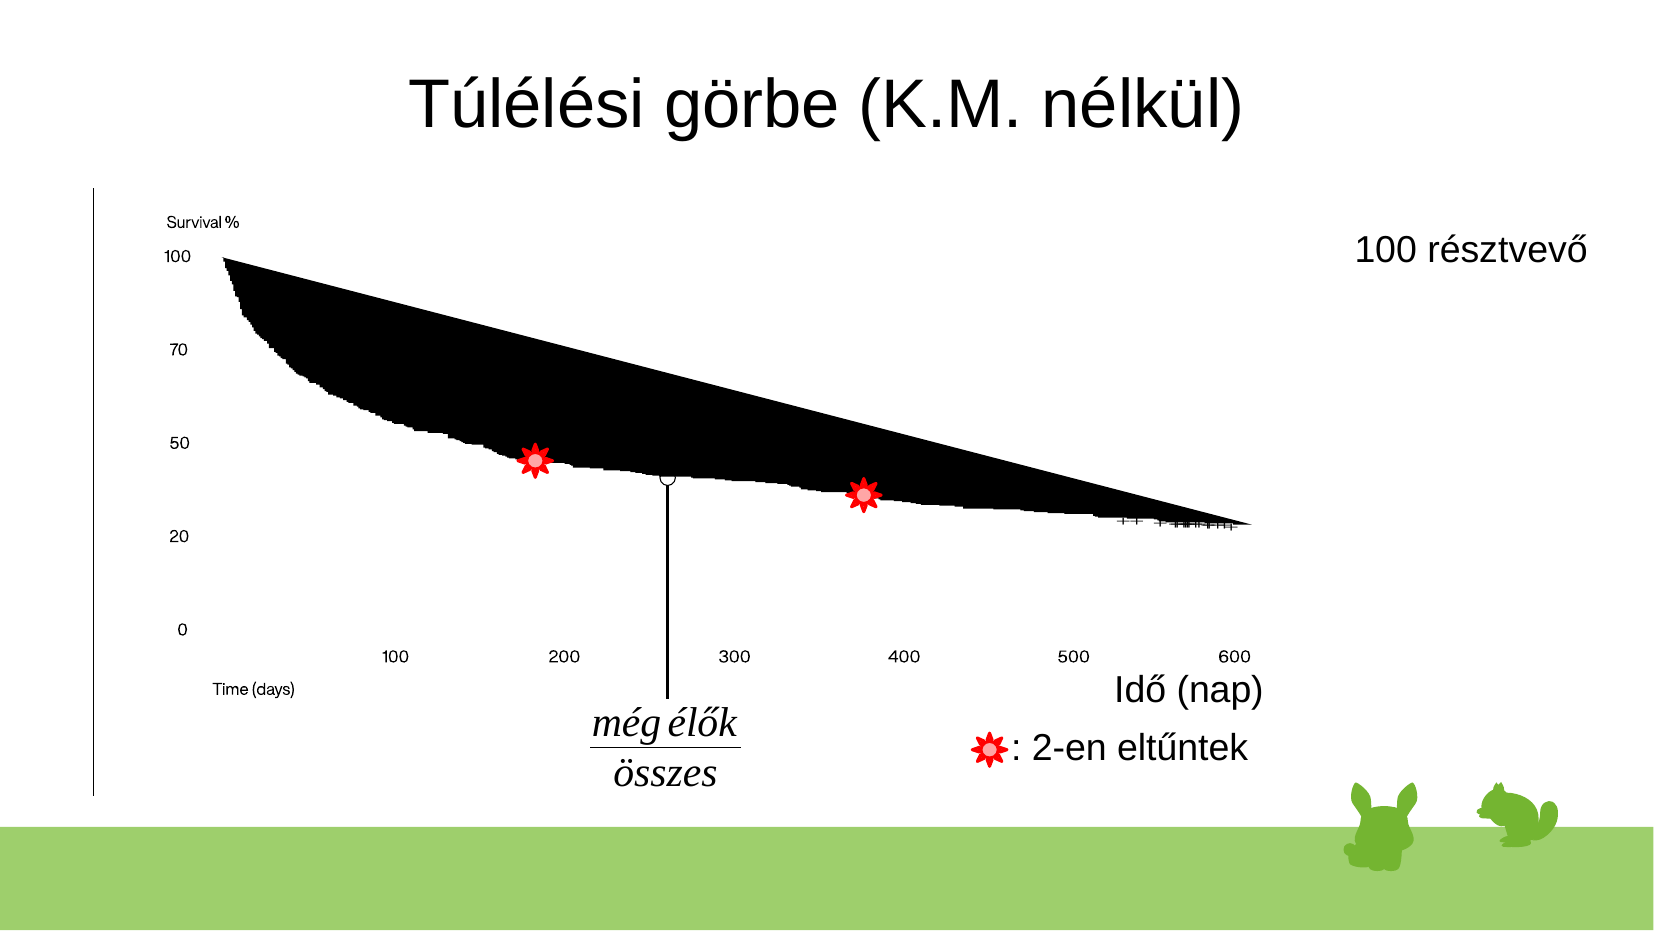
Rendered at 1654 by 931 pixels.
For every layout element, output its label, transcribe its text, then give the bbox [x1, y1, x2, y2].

text_box [517, 458, 525, 464]
text_box [987, 733, 993, 740]
chart [588, 699, 743, 796]
text_box [532, 444, 538, 451]
text_box [972, 737, 1008, 767]
text_box Idő (nap) [1099, 661, 1298, 719]
text_box [846, 492, 854, 498]
text_box [522, 448, 553, 478]
picture [661, 471, 674, 484]
text_box [874, 492, 882, 498]
picture [92, 188, 1320, 796]
title Túlélési görbe (K.M. nélkül) [88, 29, 1565, 178]
text_box 100 résztvevő [1339, 221, 1641, 610]
text_box : 2-en eltűntek [922, 719, 1297, 792]
text_box [851, 478, 877, 512]
